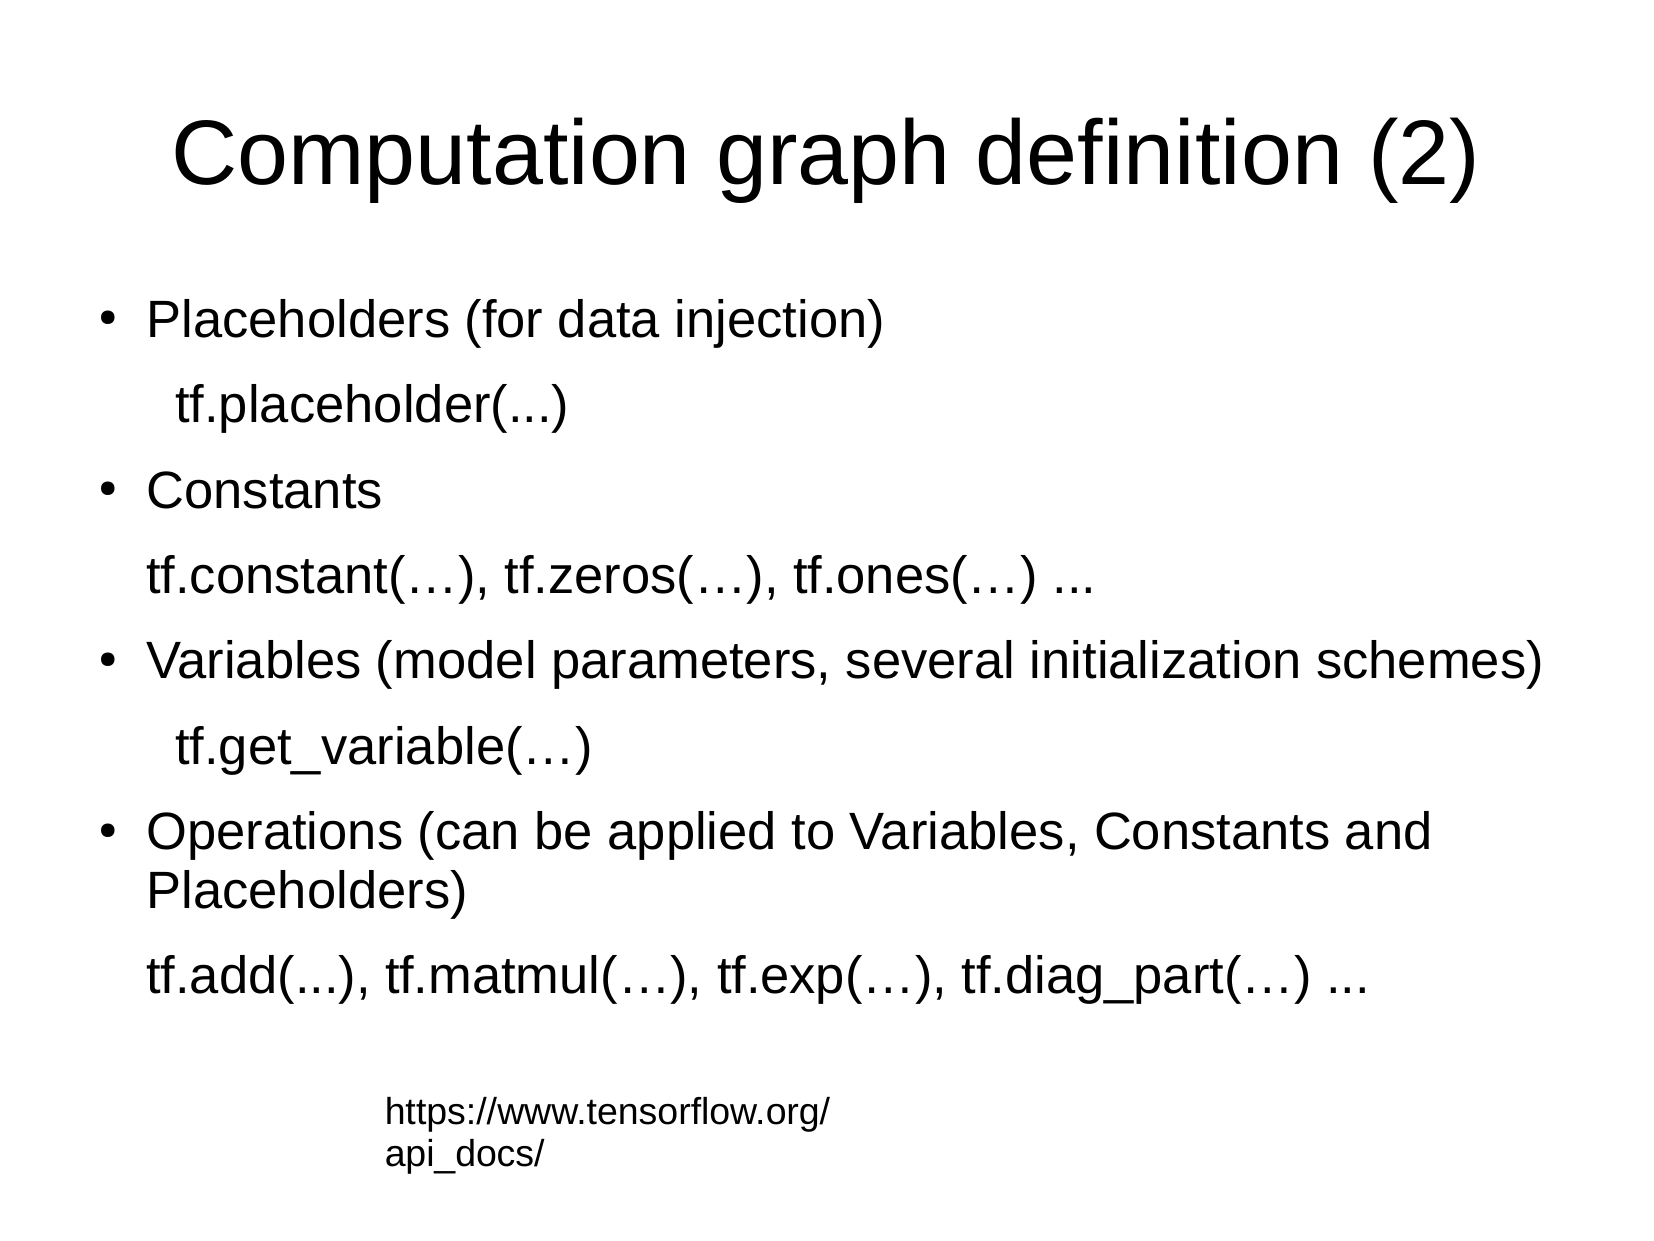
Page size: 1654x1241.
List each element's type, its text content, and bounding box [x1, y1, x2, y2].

title Computation graph definition (2) [82, 49, 1571, 257]
list Placeholders (for data injection) tf.placeholder(...) Constants tf.constant(…), tf.zeros(…), tf.ones(…) ... Variables (model parameters, several initialization schemes) tf.get_variable(…) Operations (can be applied to Variables, Constants and Placeholders) tf.add(...), tf.matmul(…), tf.exp(…), tf.diag_part(…) ... [82, 290, 1571, 1010]
text_box https://www.tensorflow.org/api_docs/ [370, 1083, 1006, 1141]
